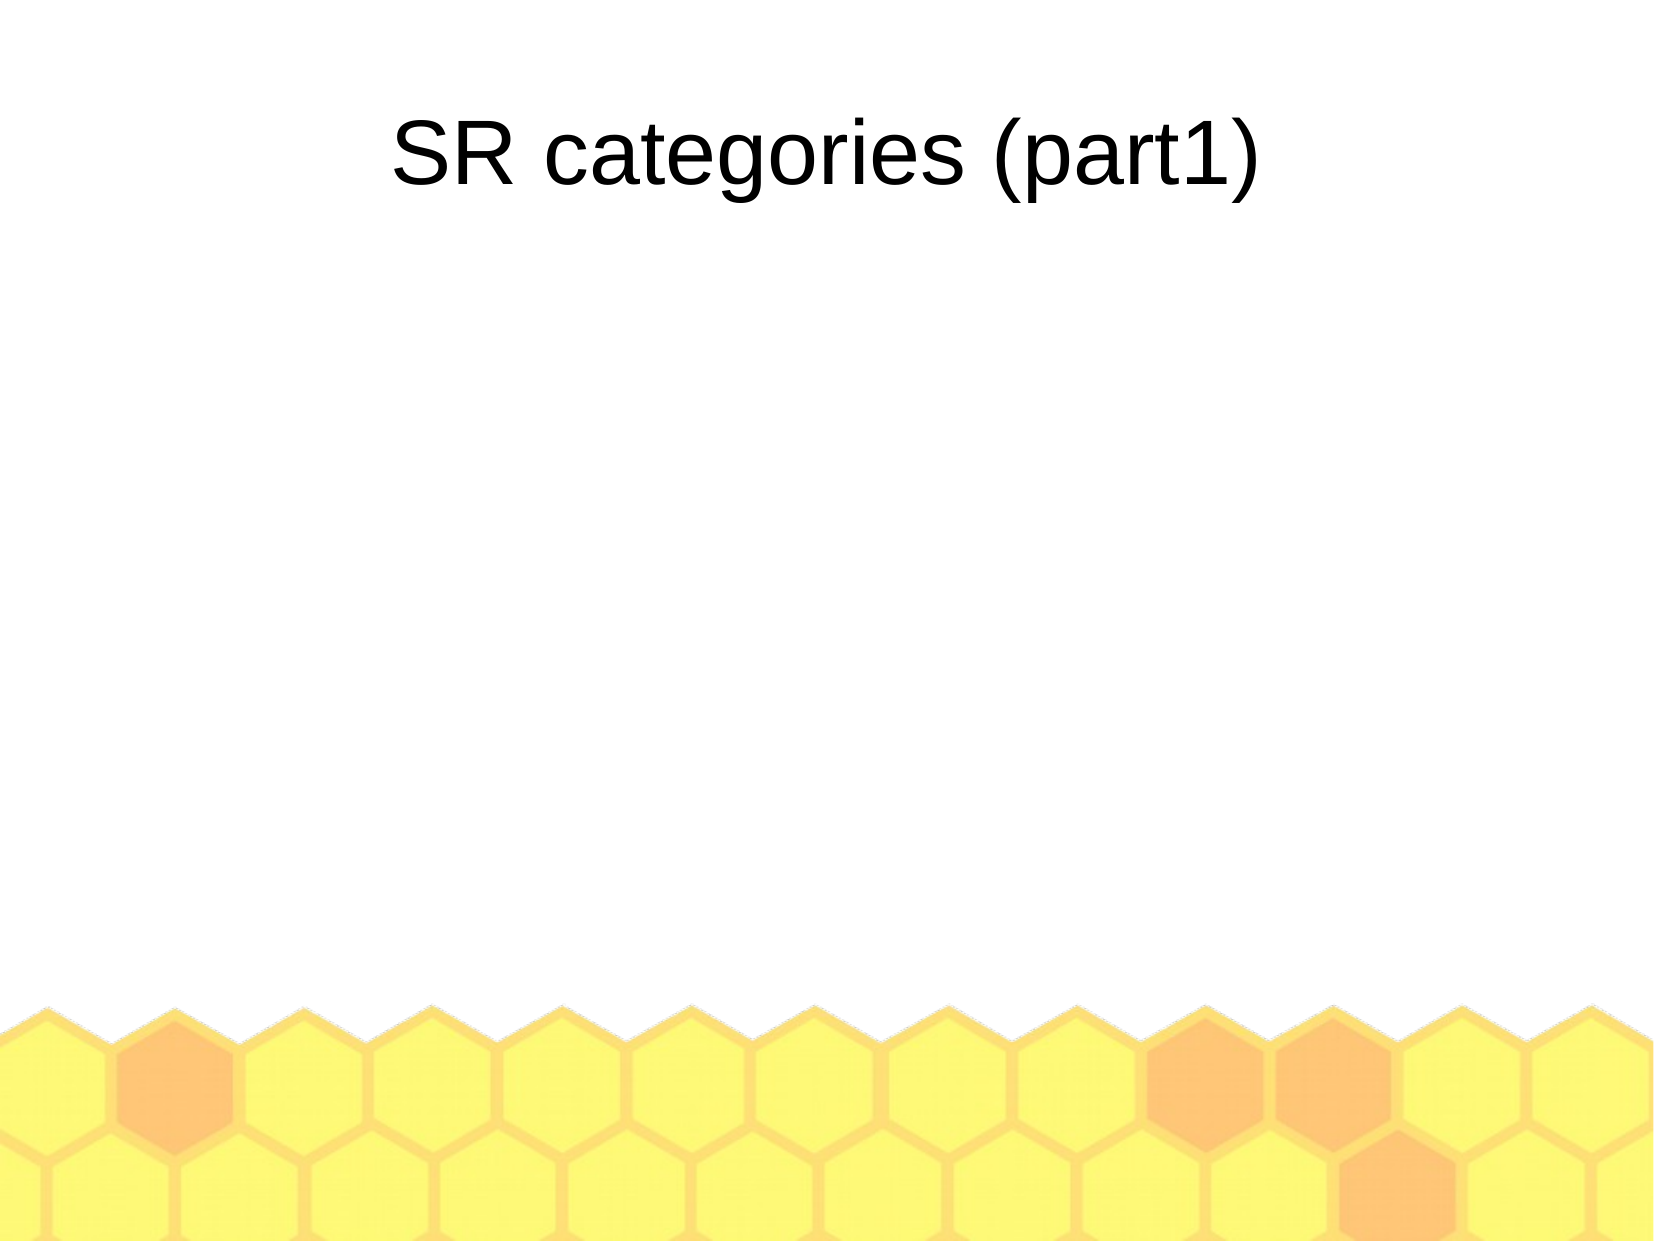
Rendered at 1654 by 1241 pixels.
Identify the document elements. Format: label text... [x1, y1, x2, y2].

title SR categories (part1) [82, 49, 1571, 257]
picture [0, 1001, 1654, 1241]
